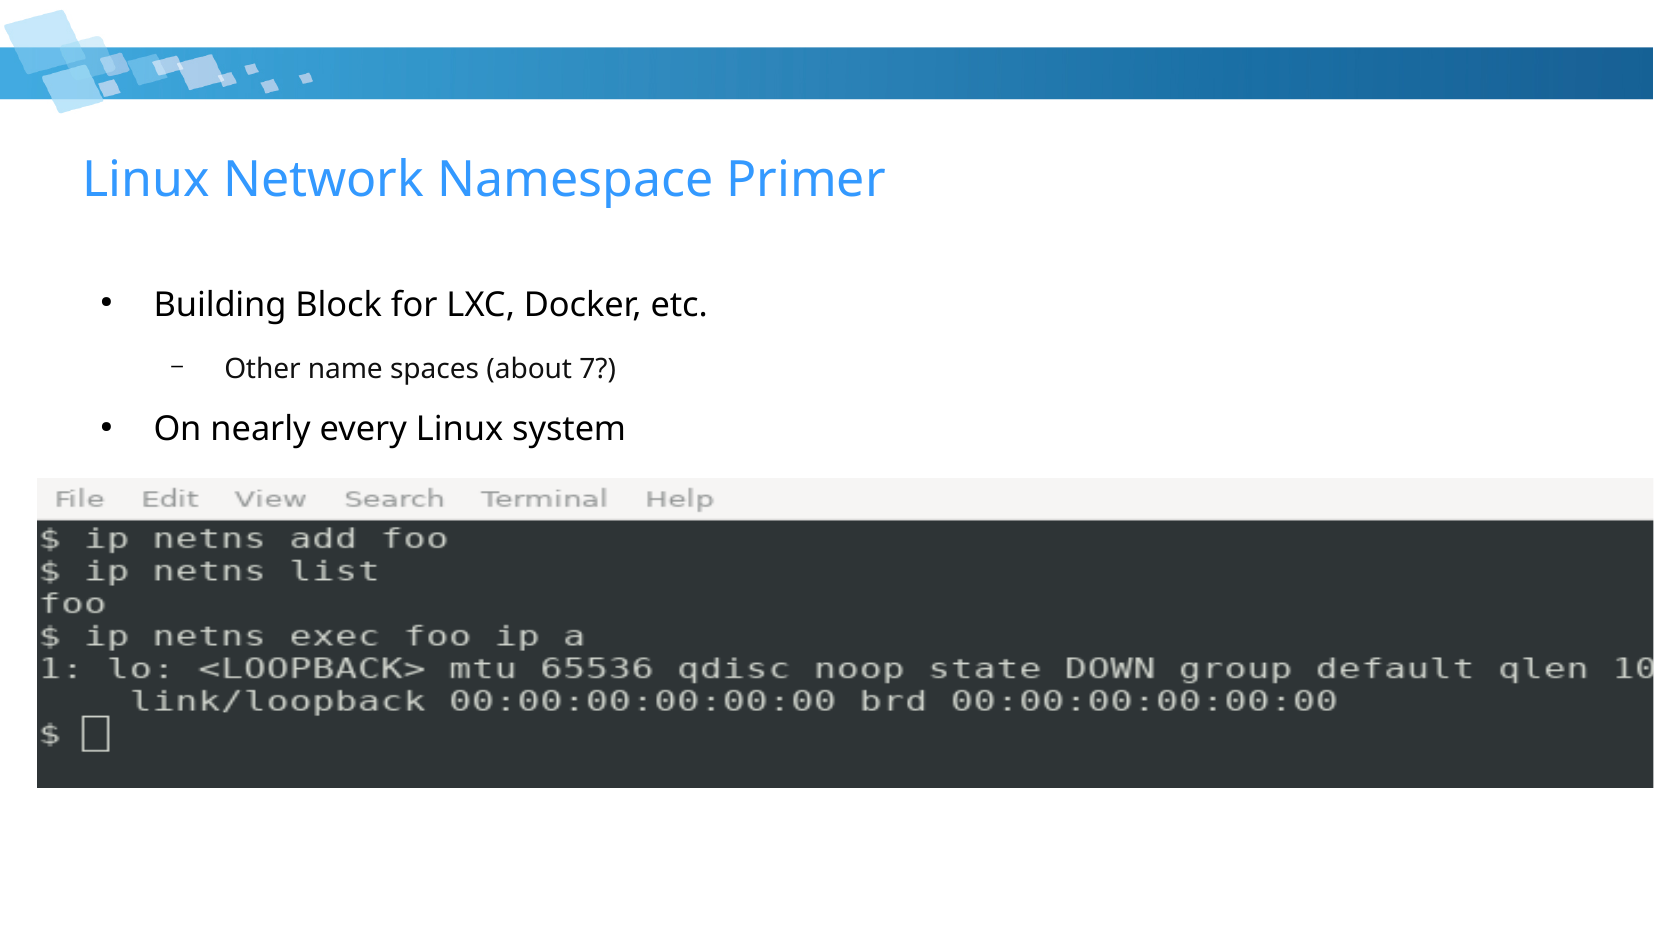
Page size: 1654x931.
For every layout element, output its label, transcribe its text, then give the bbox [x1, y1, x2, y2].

title Linux Network Namespace Primer [82, 104, 1571, 249]
list Building Block for LXC, Docker, etc. Other name spaces (about 7?) On nearly every Linux system [82, 279, 1571, 478]
picture [0, 0, 1654, 929]
